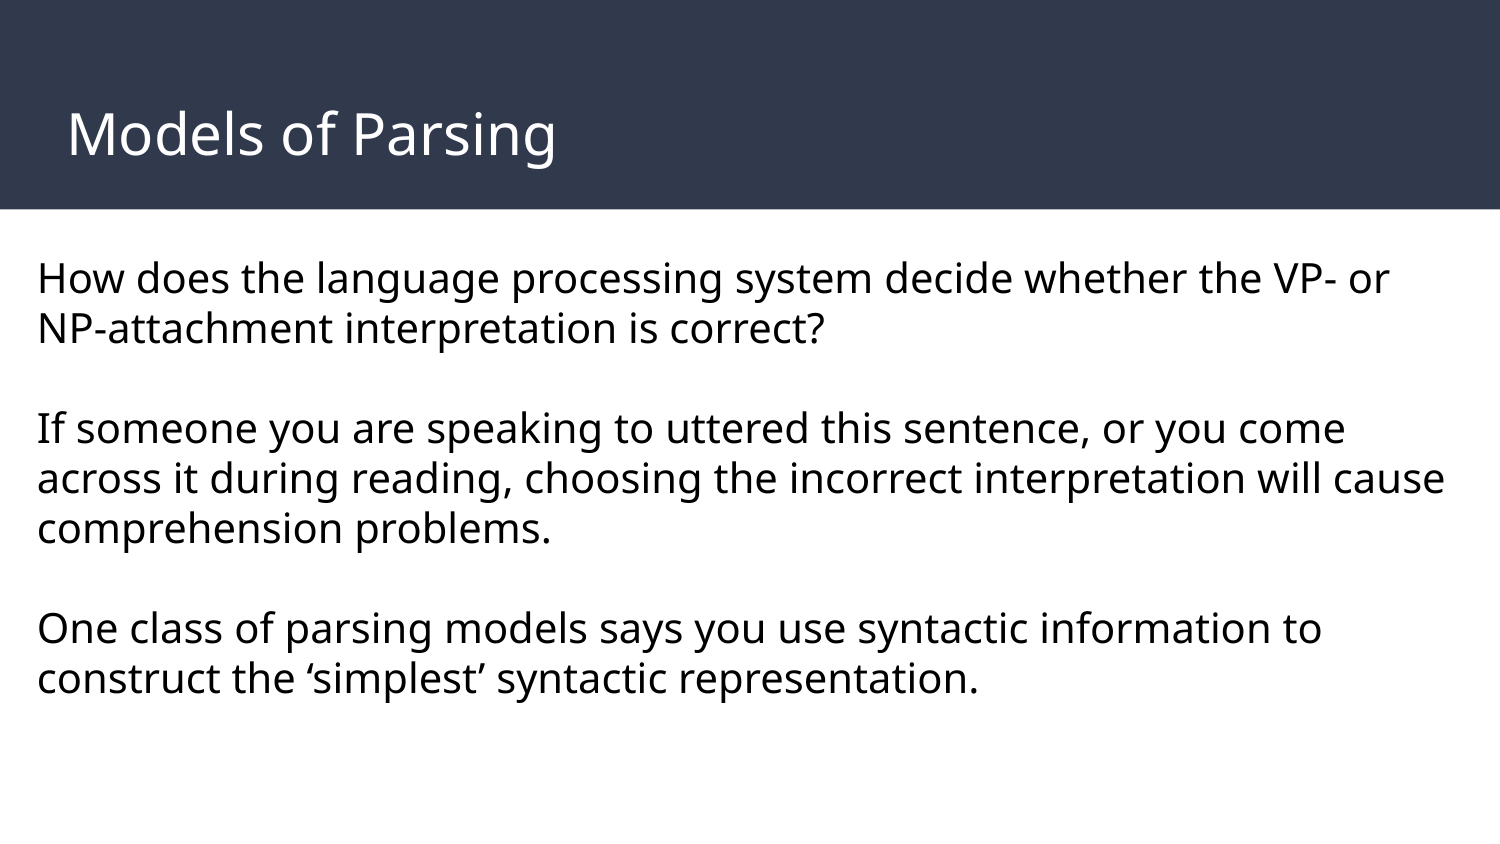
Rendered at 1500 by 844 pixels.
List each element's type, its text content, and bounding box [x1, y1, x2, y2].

title Models of Parsing [51, 82, 1449, 185]
text_box How does the language processing system decide whether the VP- or NP-attachment interpretation is correct? If someone you are speaking to uttered this sentence, or you come across it during reading, choosing the incorrect interpretation will cause comprehension problems. One class of parsing models says you use syntactic information to construct the ‘simplest’ syntactic representation. [21, 236, 1482, 819]
